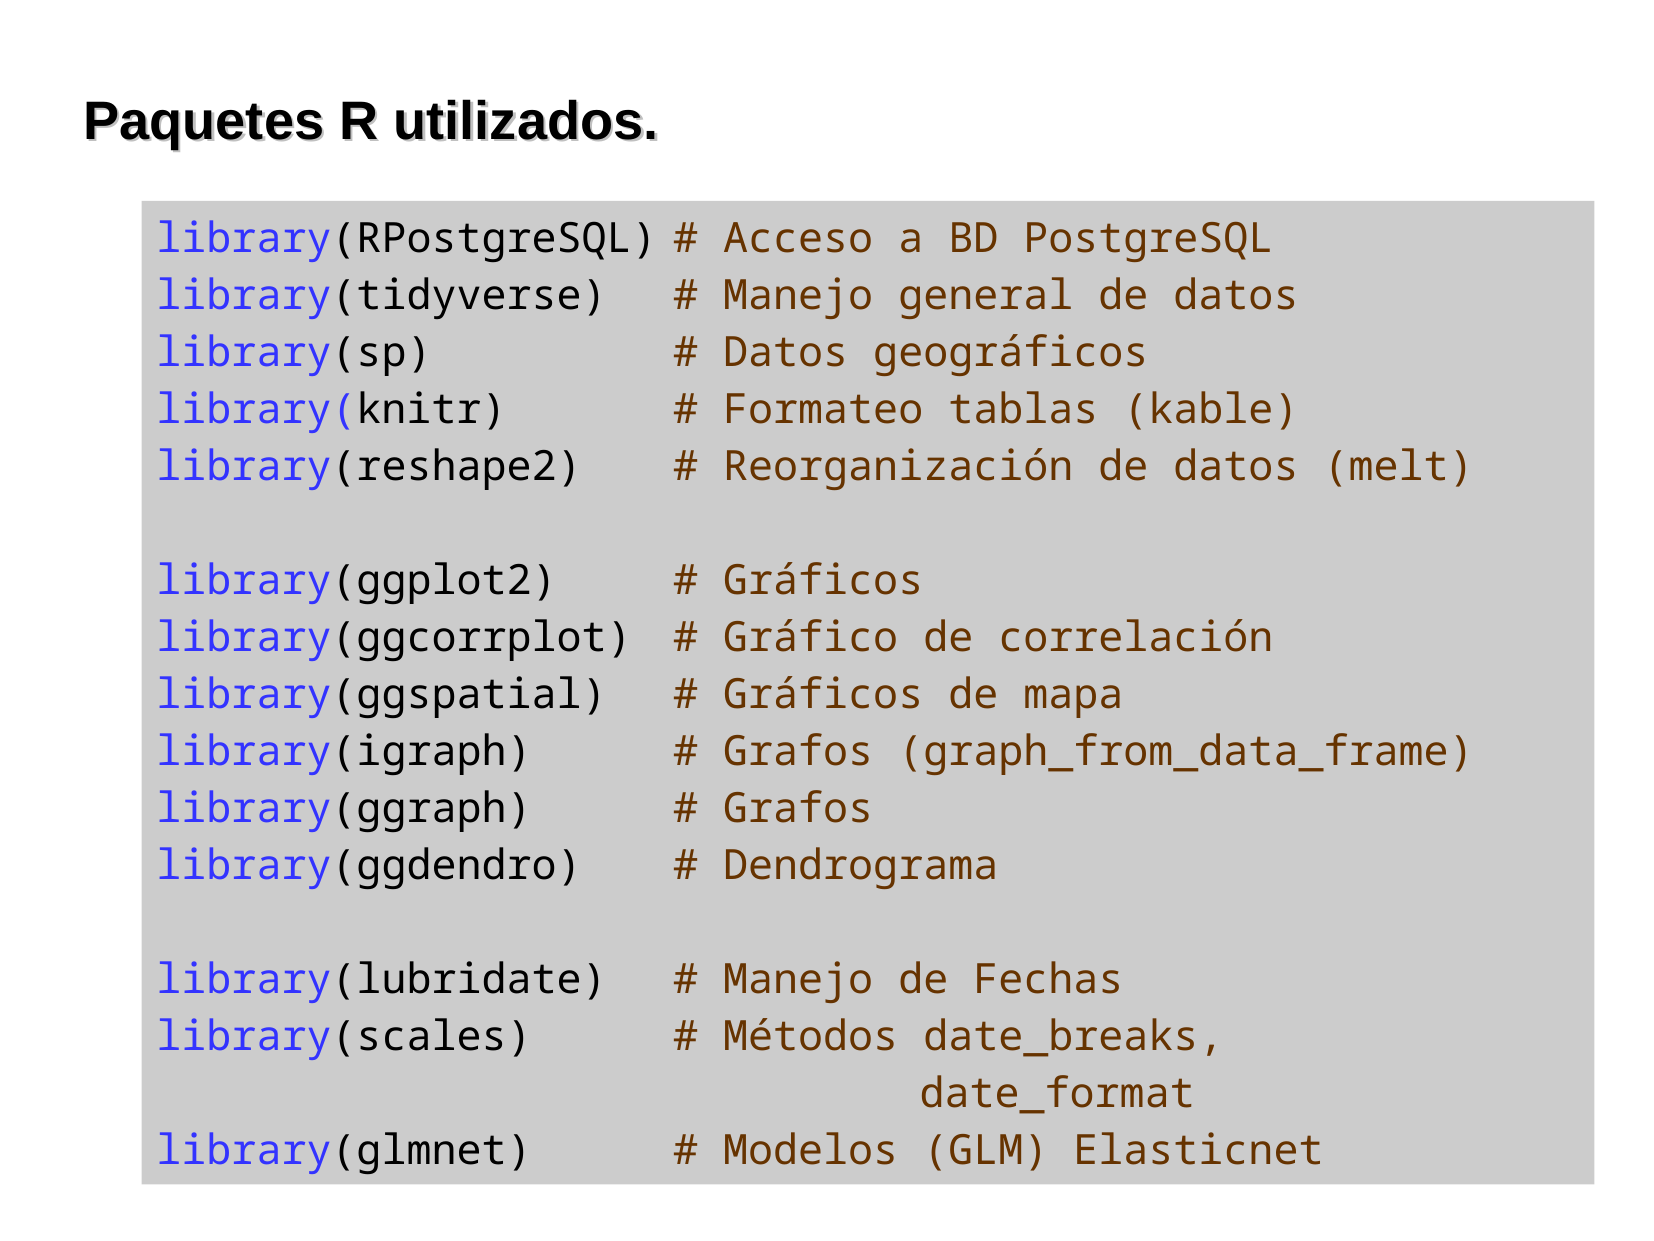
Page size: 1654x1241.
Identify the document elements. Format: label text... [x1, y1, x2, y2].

text_box Paquetes R utilizados. [68, 82, 934, 160]
text_box library(RPostgreSQL) # Acceso a BD PostgreSQL library(tidyverse) # Manejo general de datos library(sp) # Datos geográficos library(knitr) # Formateo tablas (kable) library(reshape2) # Reorganización de datos (melt) library(ggplot2) # Gráficos library(ggcorrplot) # Gráfico de correlación library(ggspatial) # Gráficos de mapa library(igraph) # Grafos (graph_from_data_frame) library(ggraph) # Grafos library(ggdendro) # Dendrograma library(lubridate) # Manejo de Fechas library(scales) # Métodos date_breaks, date_format library(glmnet) # Modelos (GLM) Elasticnet [141, 200, 1595, 1052]
